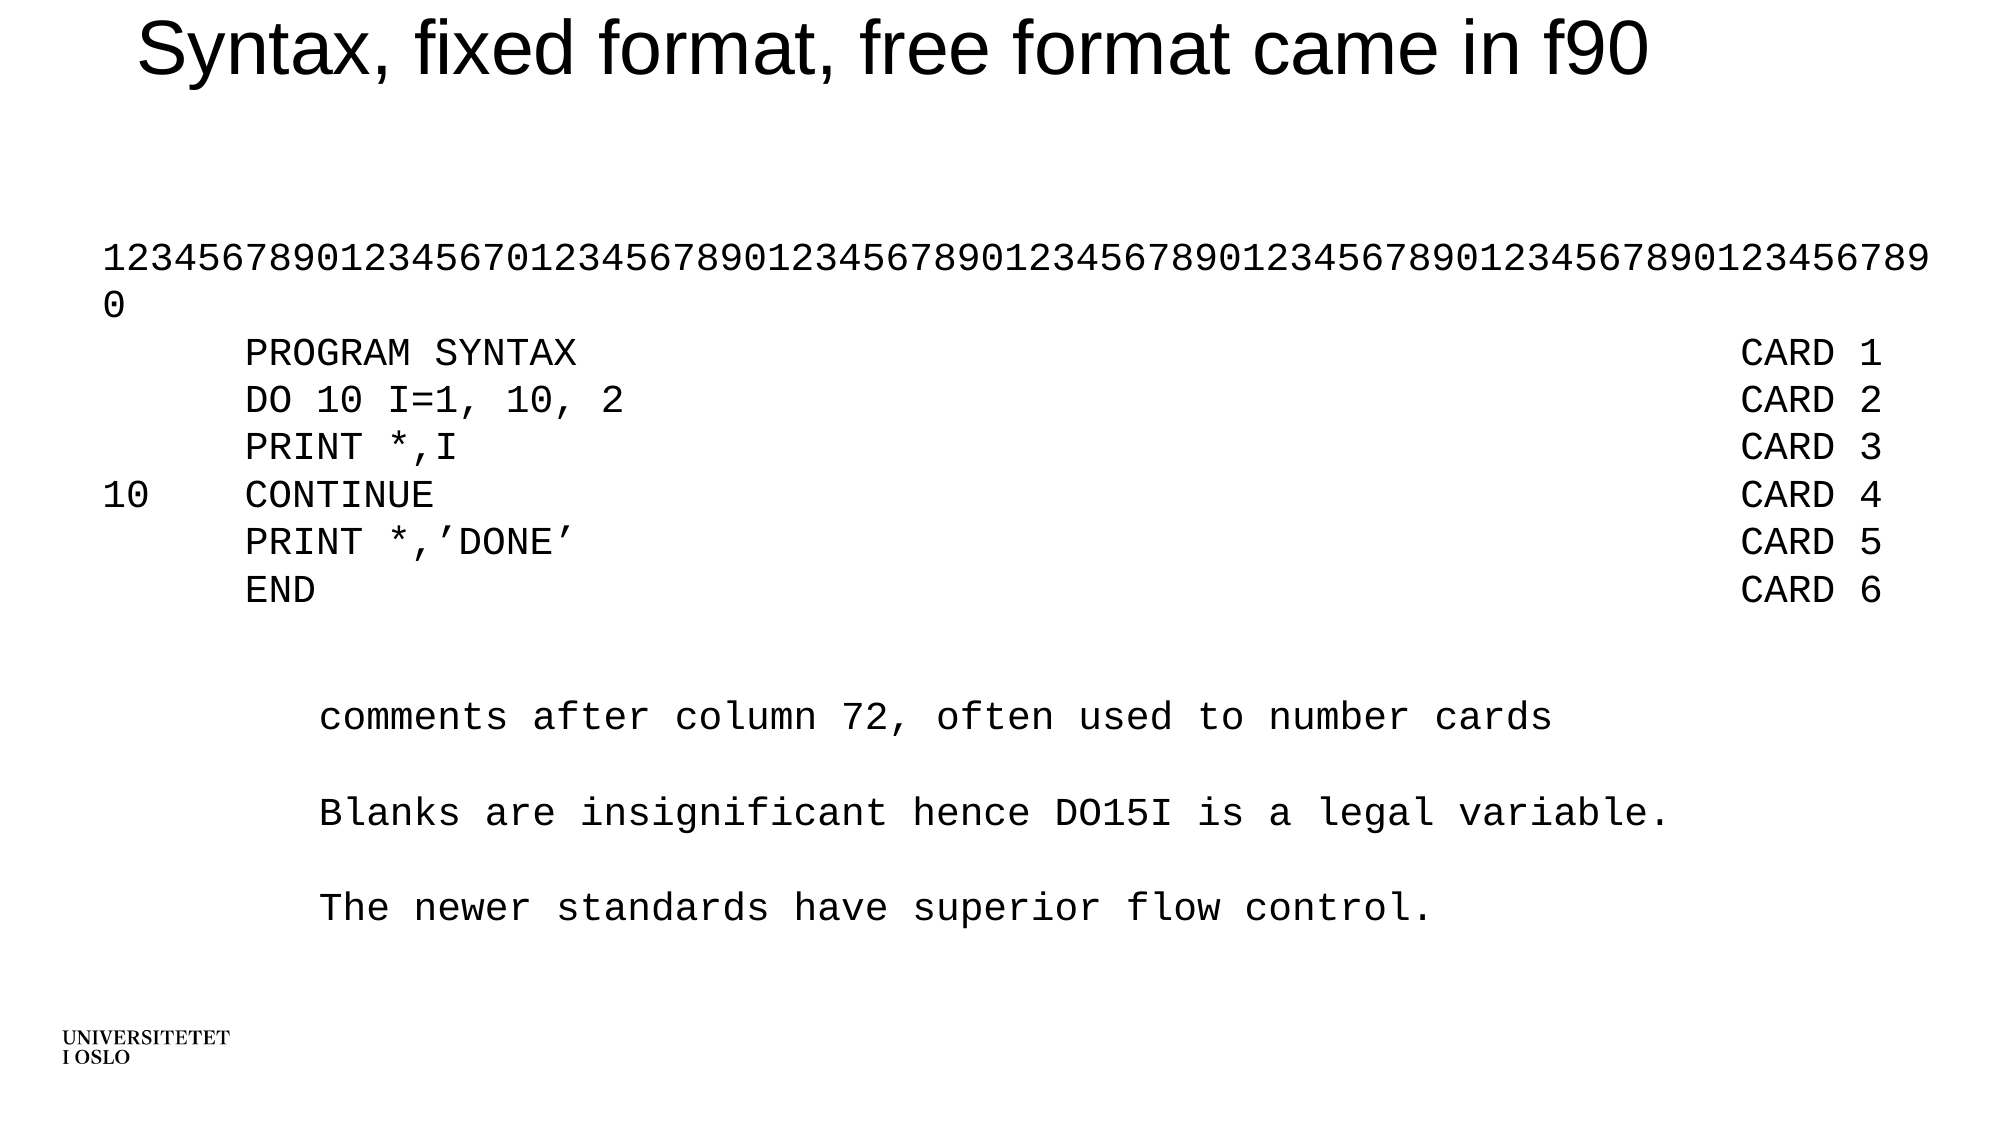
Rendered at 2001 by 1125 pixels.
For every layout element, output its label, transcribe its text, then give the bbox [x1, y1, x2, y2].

text_box 123456789012345670123456789012345678901234567890123456789012345678901234567890 PROGRAM SYNTAX CARD 1 DO 10 I=1, 10, 2 CARD 2 PRINT *,I CARD 3 10 CONTINUE CARD 4 PRINT *,’DONE’ CARD 5 END CARD 6 [82, 210, 1965, 783]
text_box comments after column 72, often used to number cards Blanks are insignificant hence DO15I is a legal variable. The newer standards have superior flow control. [298, 670, 1702, 973]
picture [62, 1030, 230, 1064]
title Syntax, fixed format, free format came in f90 [136, 0, 1862, 209]
